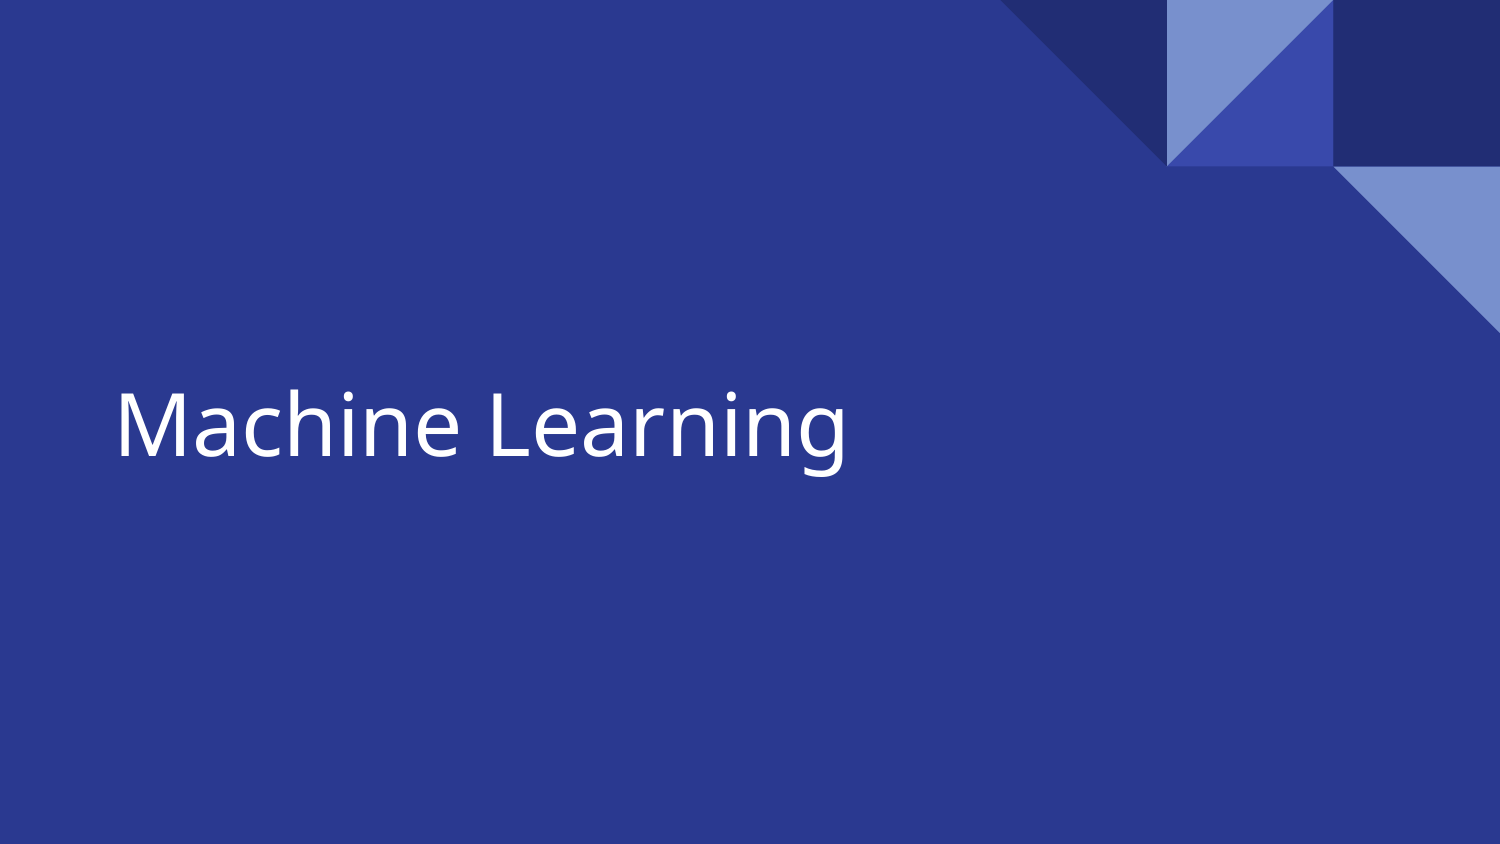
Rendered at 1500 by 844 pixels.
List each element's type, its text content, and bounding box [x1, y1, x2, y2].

title Machine Learning [98, 353, 1447, 491]
